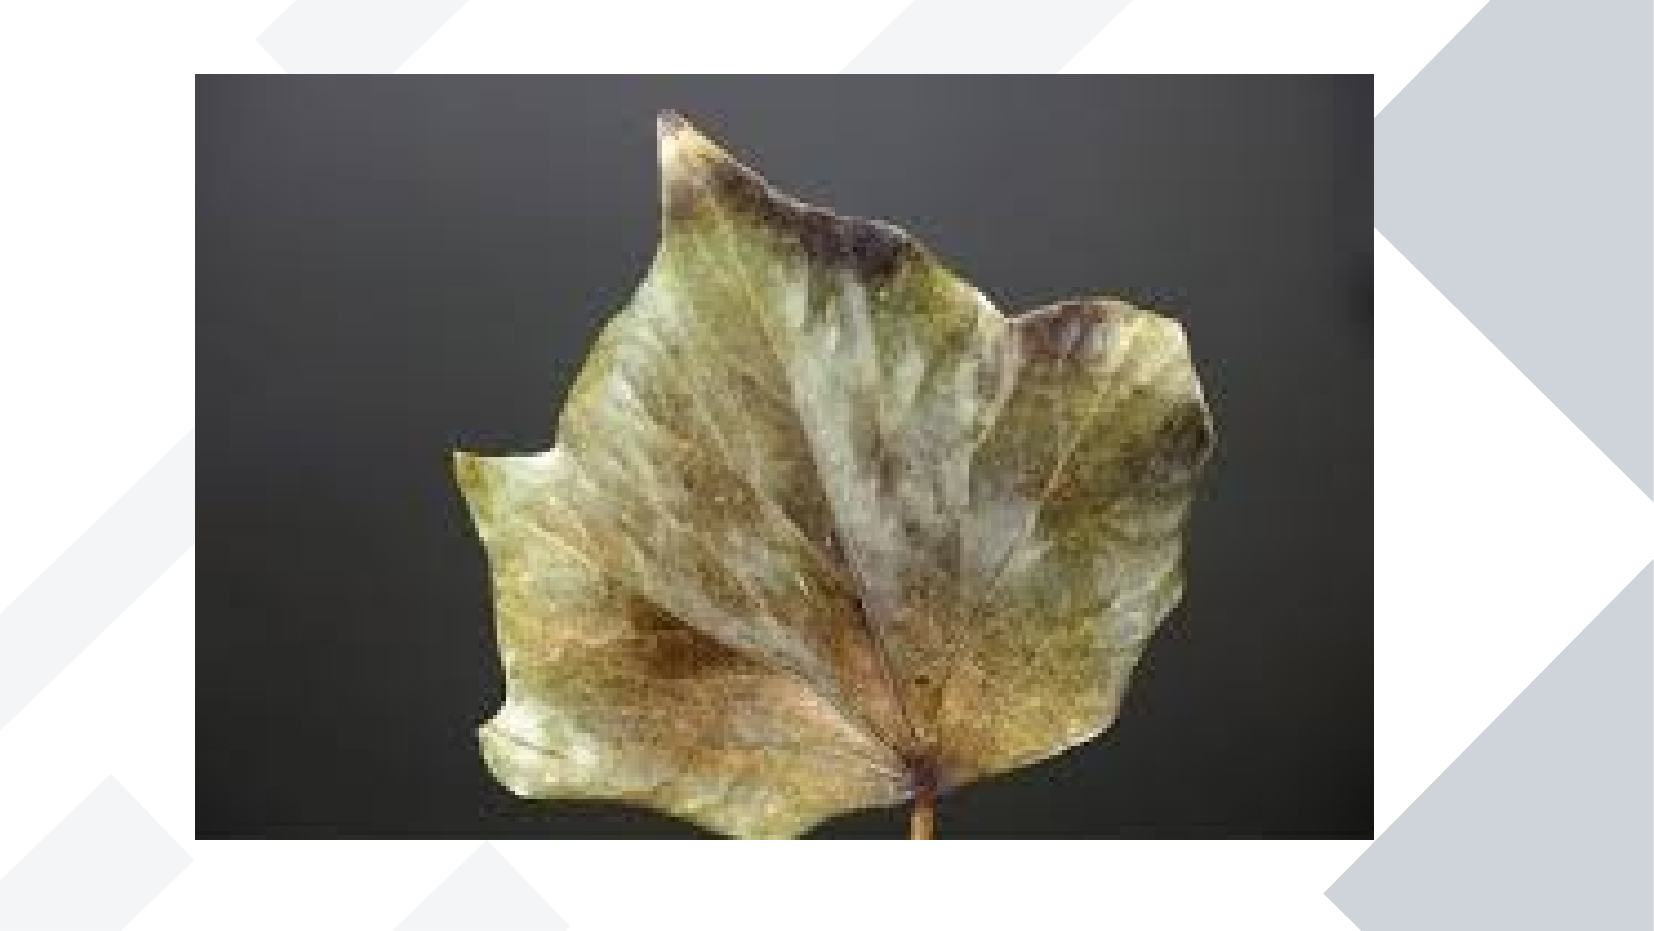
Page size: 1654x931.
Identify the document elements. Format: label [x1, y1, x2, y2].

picture [195, 74, 1374, 840]
